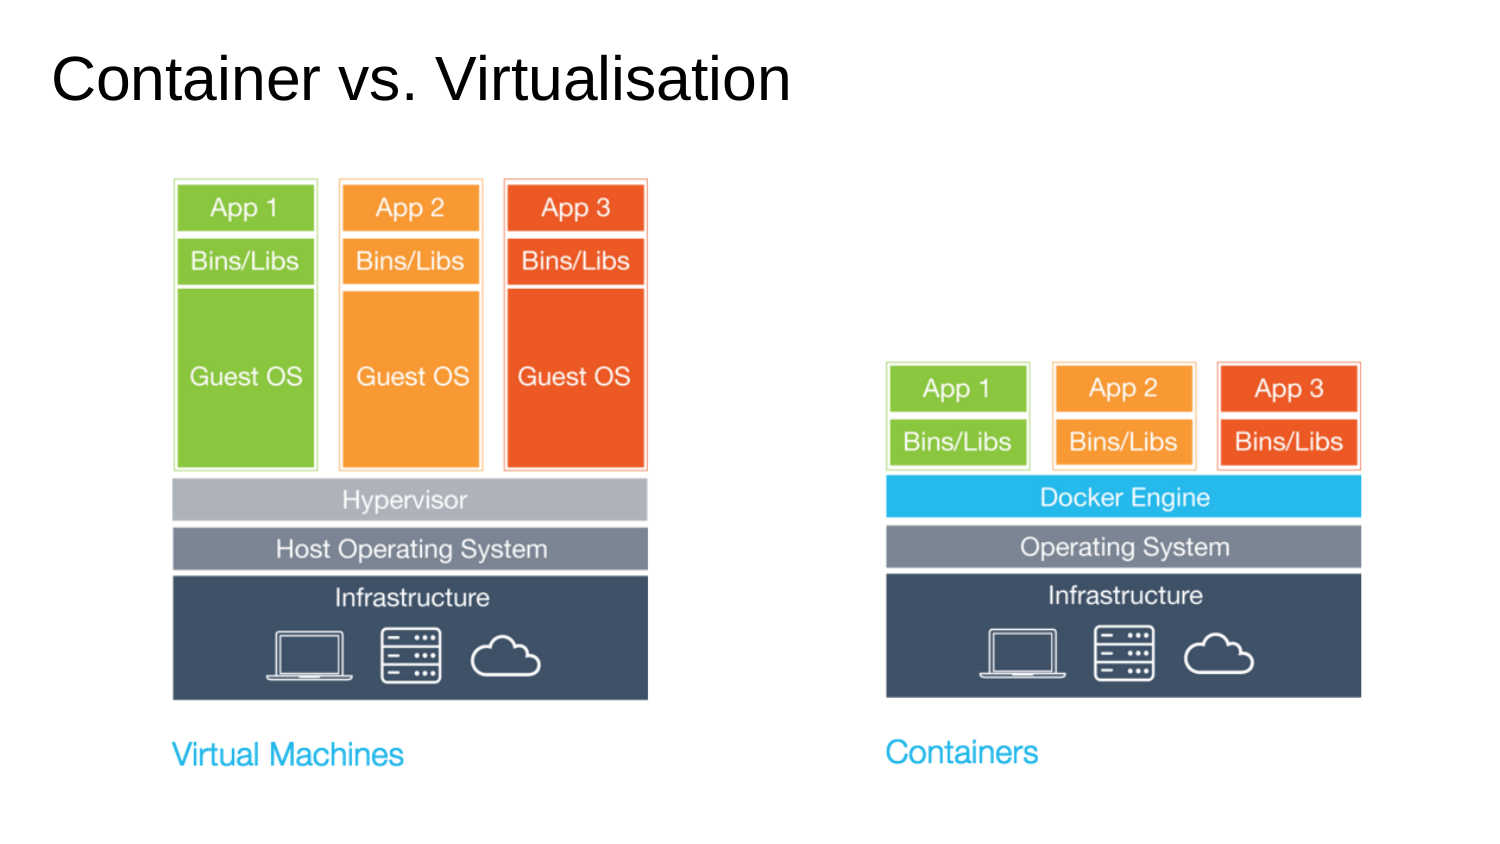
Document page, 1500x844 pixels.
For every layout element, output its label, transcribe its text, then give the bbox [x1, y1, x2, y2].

picture [144, 151, 1397, 780]
title Container vs. Virtualisation [39, 34, 1458, 135]
